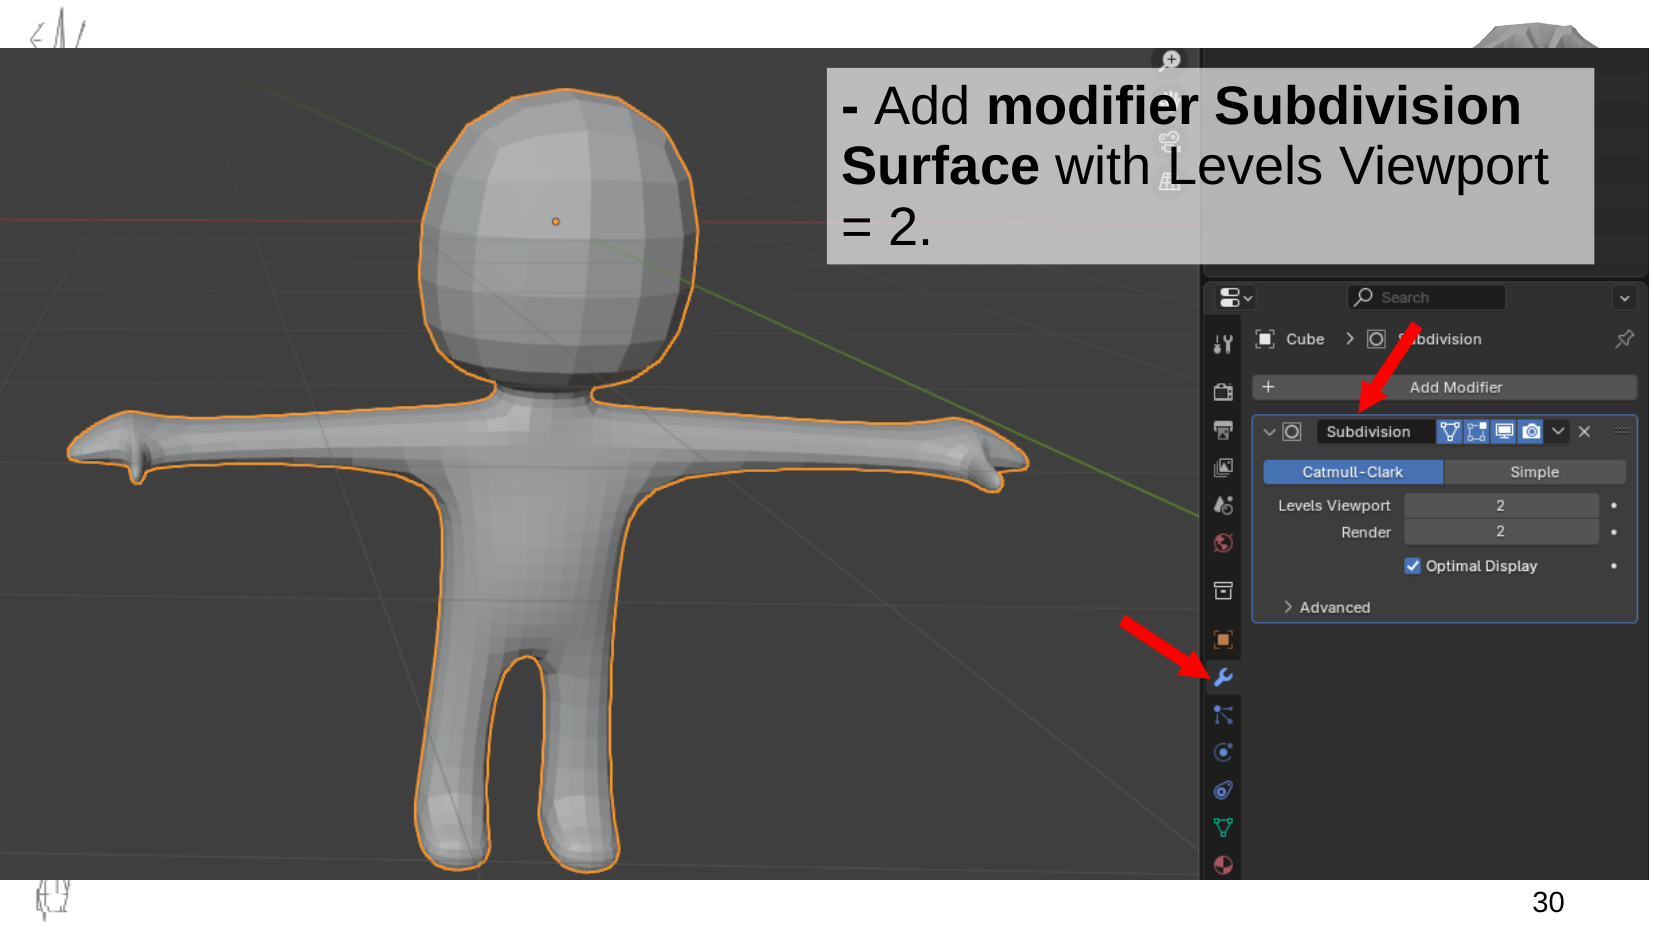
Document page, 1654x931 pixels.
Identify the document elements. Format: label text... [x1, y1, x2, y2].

text_box - Add modifier Subdivision Surface with Levels Viewport = 2. [826, 67, 1595, 265]
picture [0, 11, 1649, 880]
